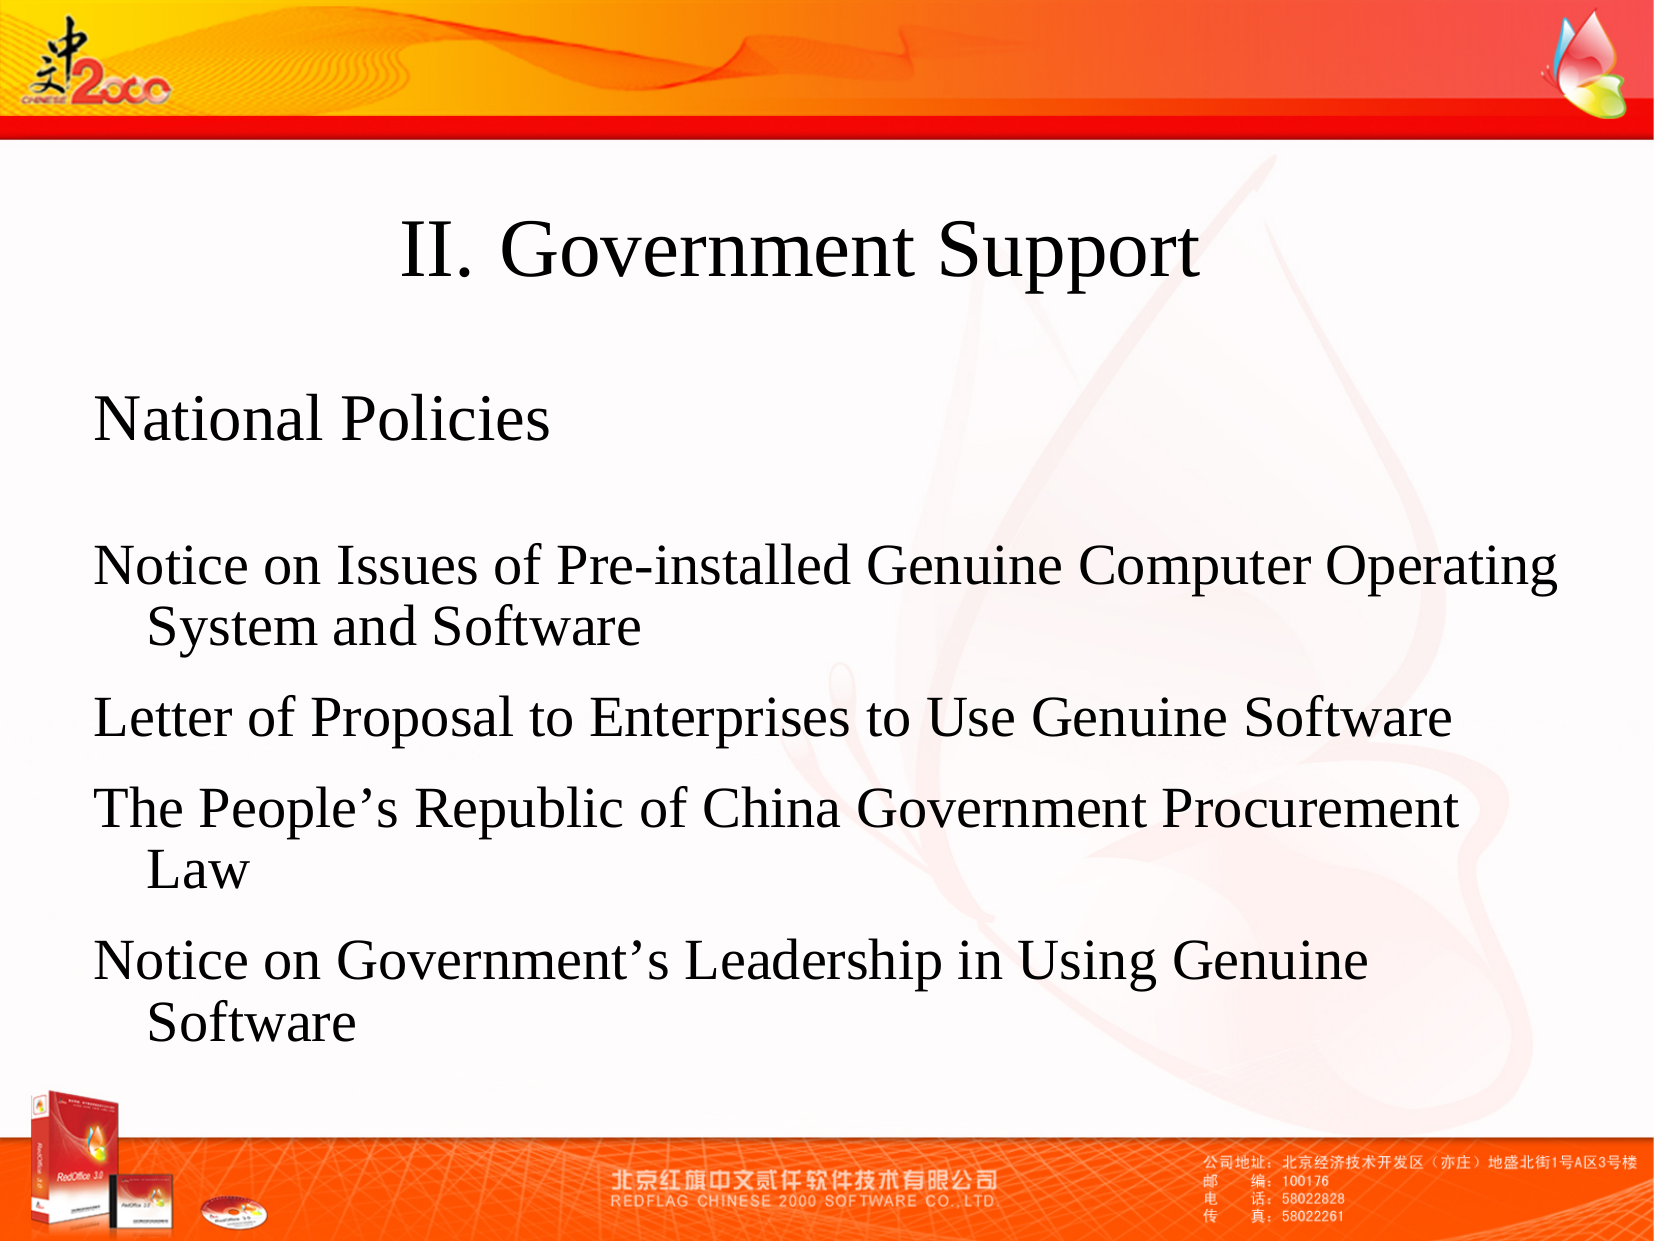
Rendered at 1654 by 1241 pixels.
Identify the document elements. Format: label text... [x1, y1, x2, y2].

title II. Government Support [47, 203, 1536, 299]
list National Policies Notice on Issues of Pre-installed Genuine Computer Operating System and Software Letter of Proposal to Enterprises to Use Genuine Software The People’s Republic of China Government Procurement Law Notice on Government’s Leadership in Using Genuine Software [76, 383, 1566, 1164]
picture [0, 0, 1654, 1241]
